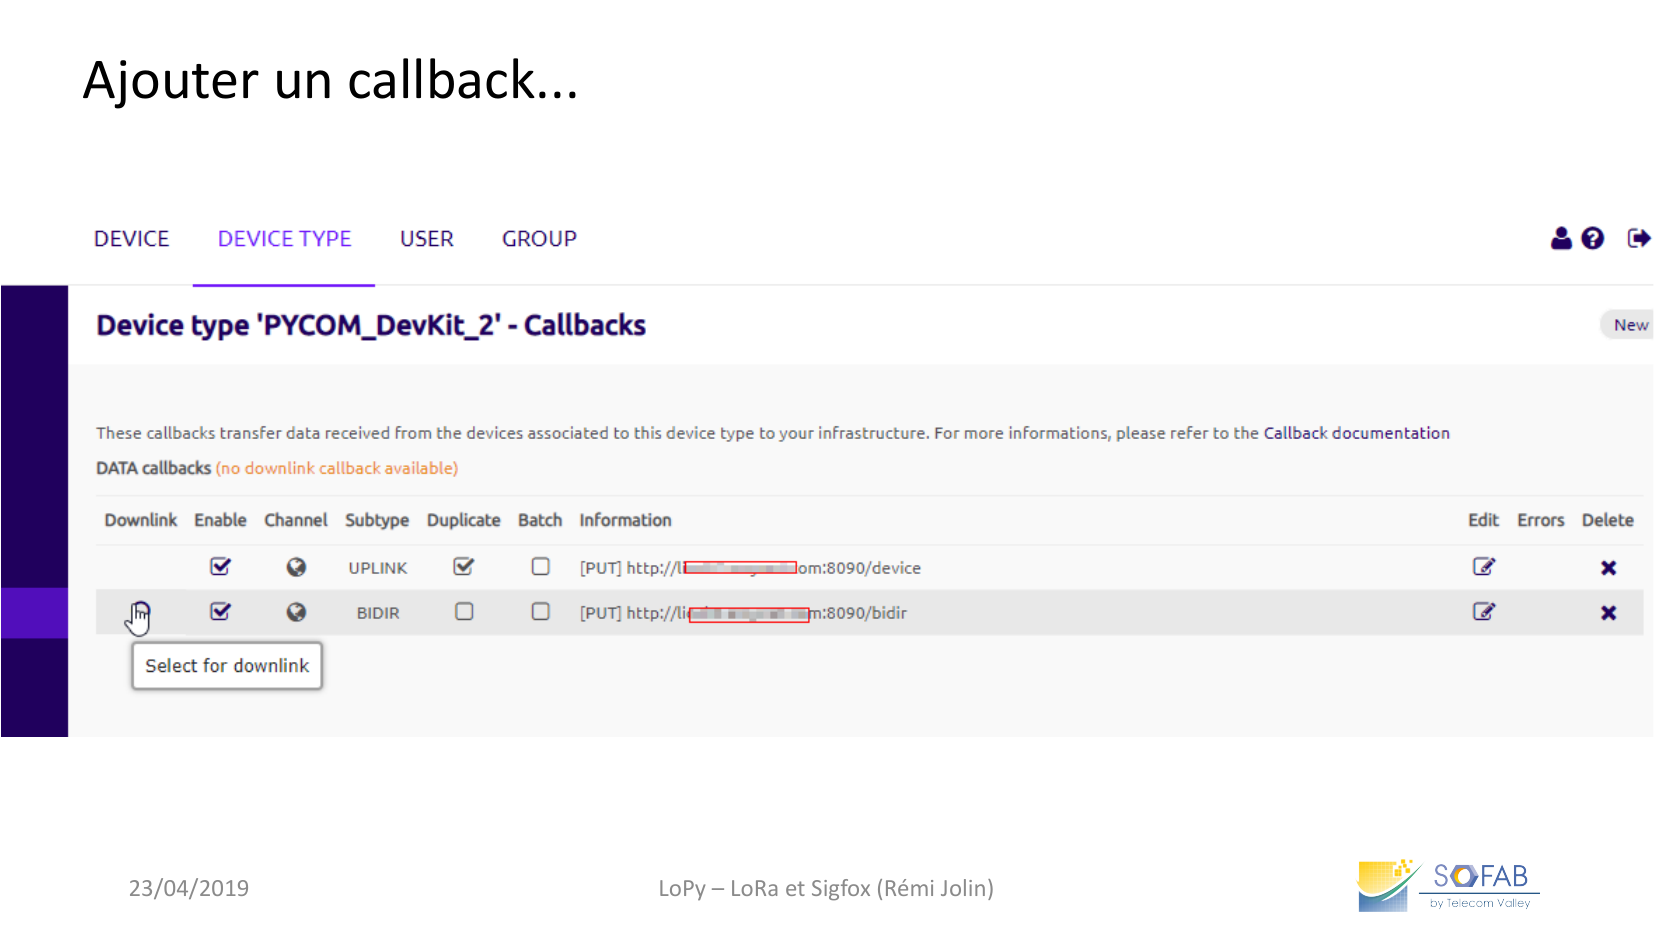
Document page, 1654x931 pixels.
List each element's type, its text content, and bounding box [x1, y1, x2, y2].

title Ajouter un callback... [82, 37, 1571, 130]
picture [1355, 859, 1540, 912]
picture [1, 193, 1654, 737]
